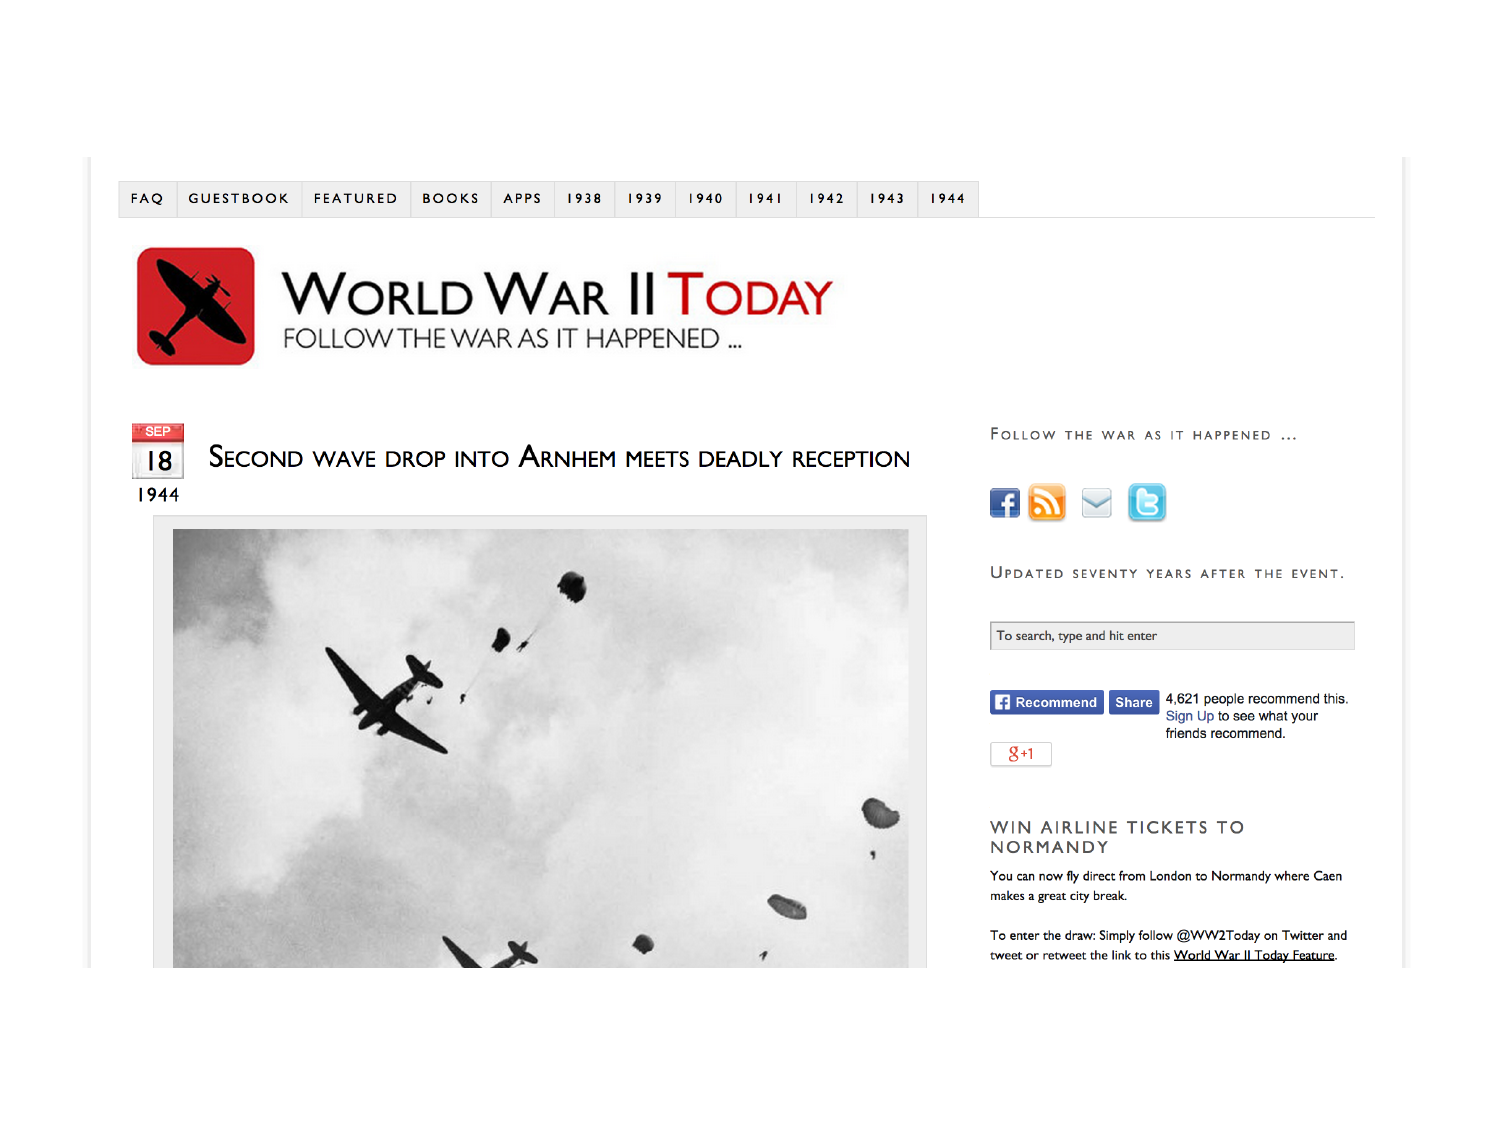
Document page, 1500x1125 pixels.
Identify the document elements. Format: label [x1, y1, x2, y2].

picture [39, 157, 1461, 968]
